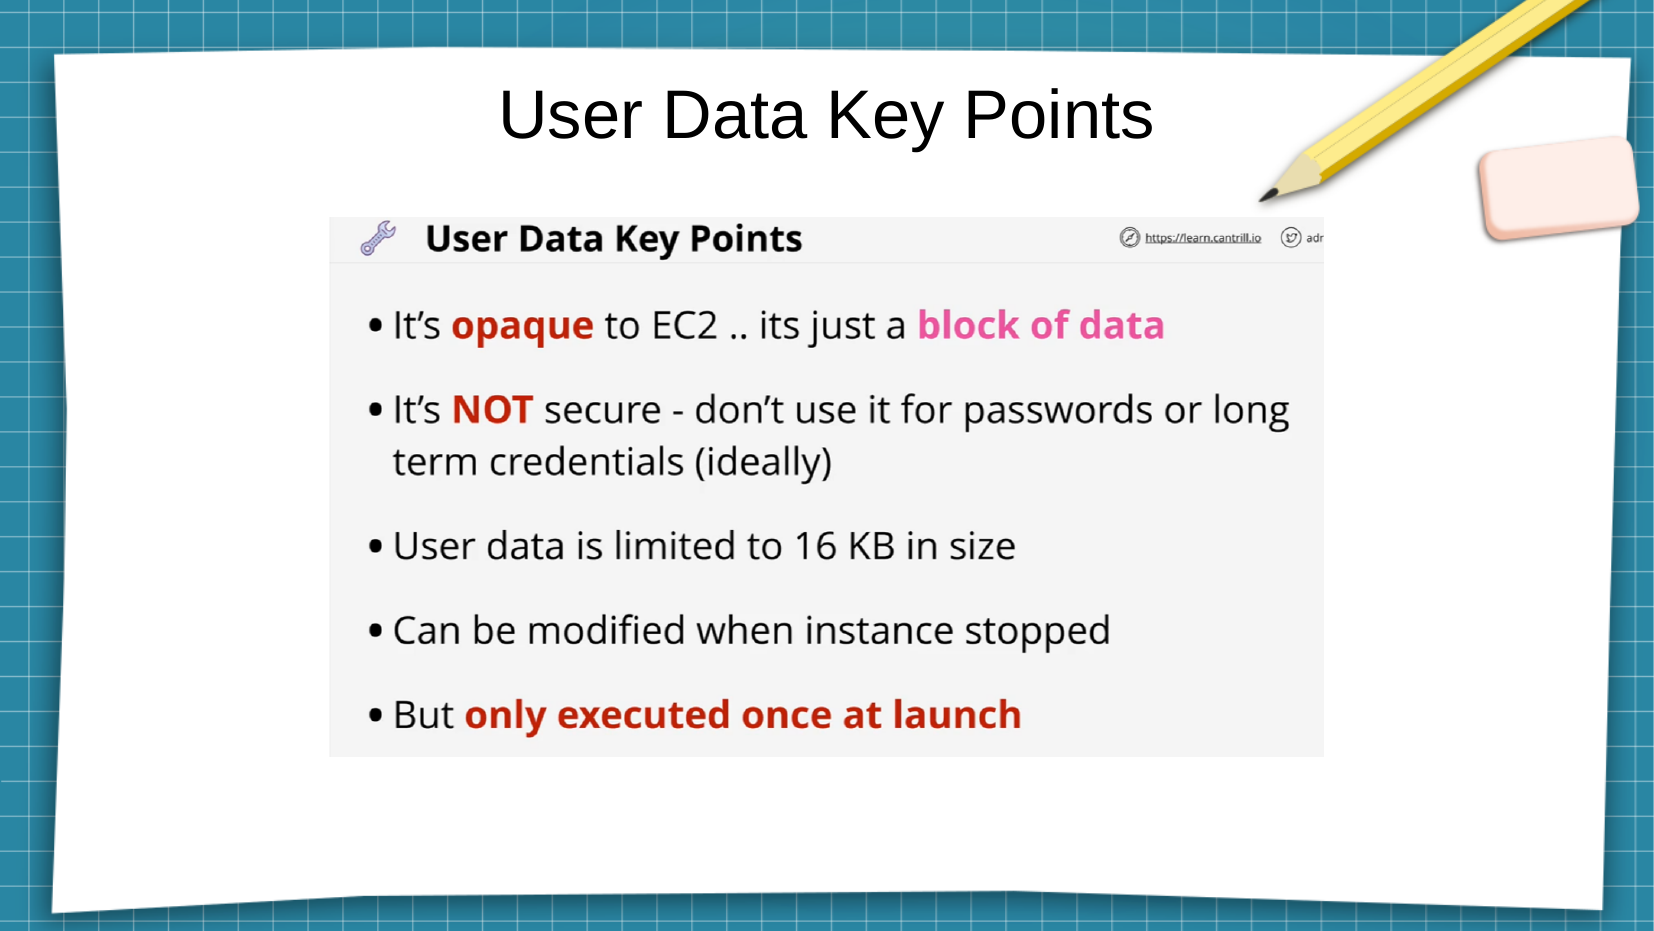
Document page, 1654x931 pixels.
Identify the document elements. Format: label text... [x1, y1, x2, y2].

picture [0, 0, 1654, 931]
title User Data Key Points [82, 37, 1571, 193]
